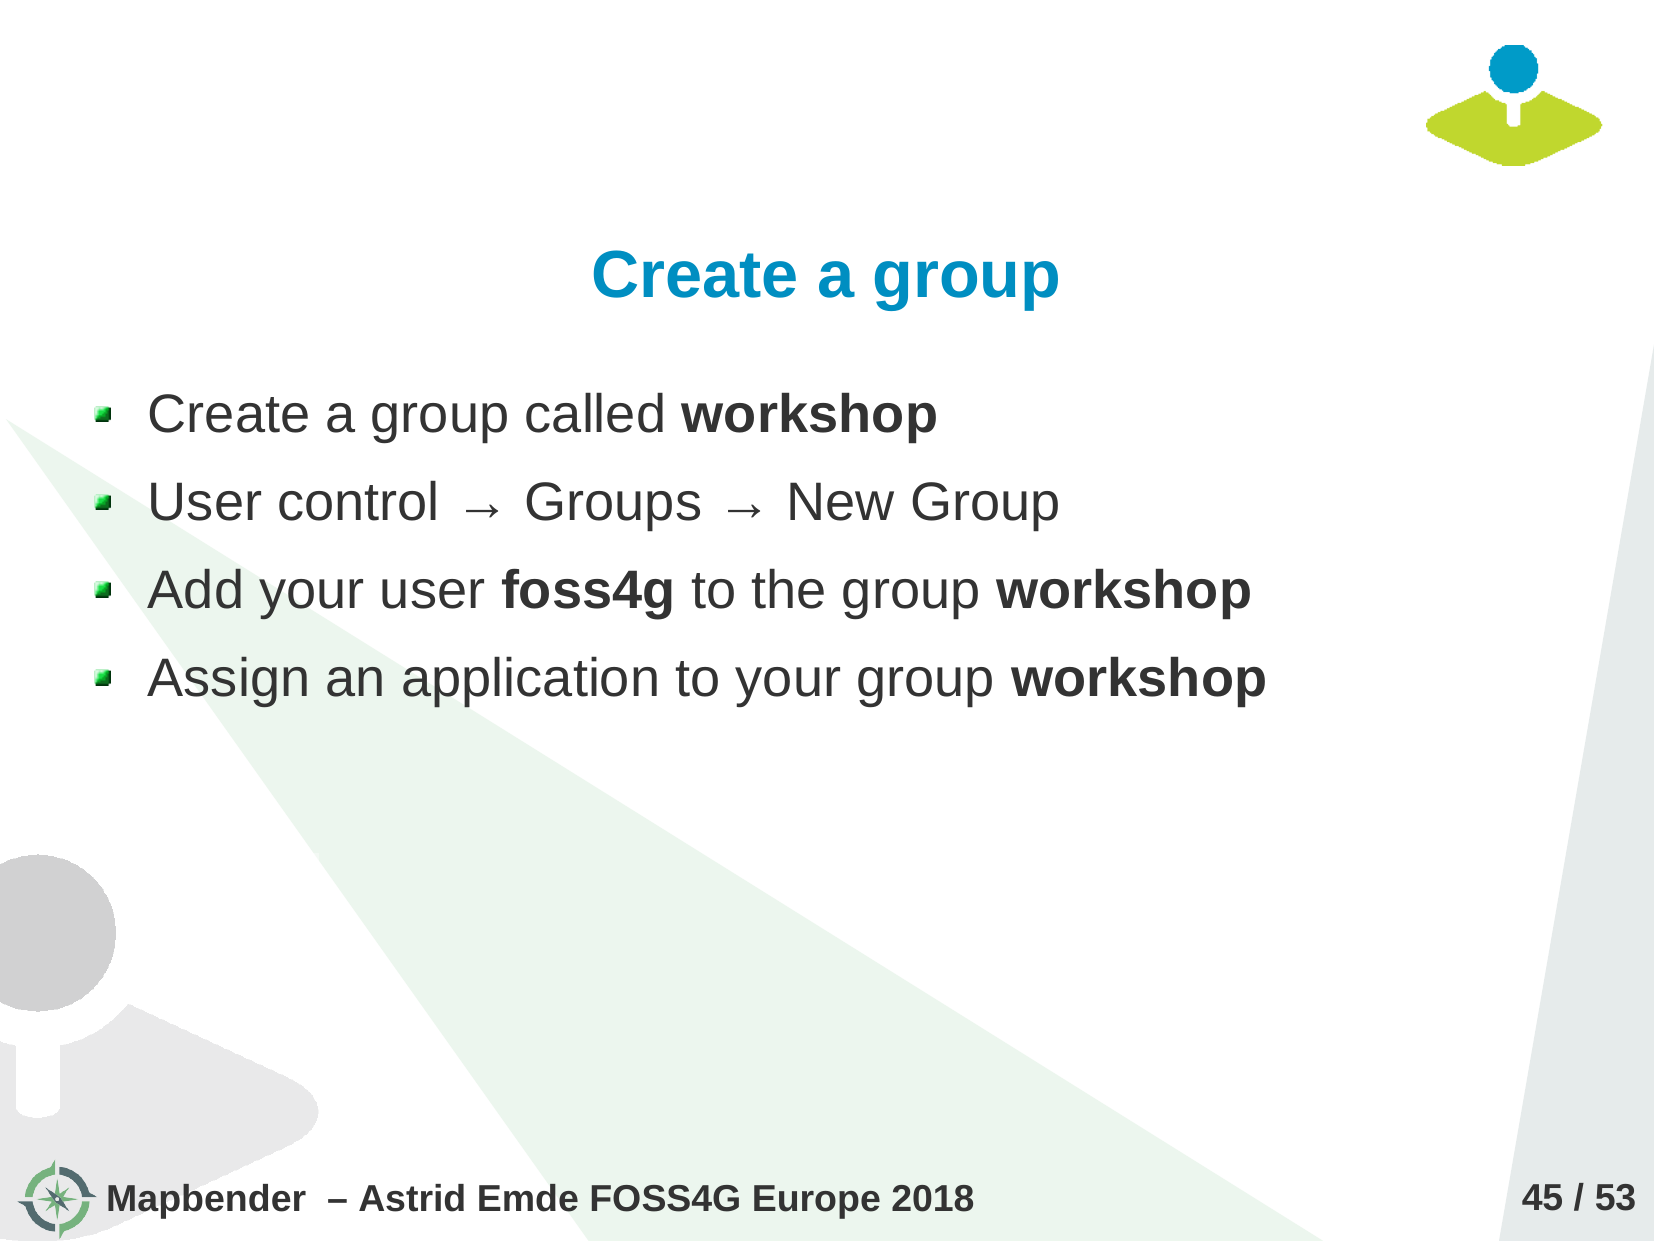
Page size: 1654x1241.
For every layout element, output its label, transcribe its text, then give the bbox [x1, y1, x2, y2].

picture [1426, 45, 1604, 166]
title Create a group [82, 200, 1571, 349]
picture [16, 1158, 98, 1240]
list Create a group called workshop User control → Groups → New Group Add your user foss4g to the group workshop Assign an application to your group workshop [76, 383, 1565, 1203]
